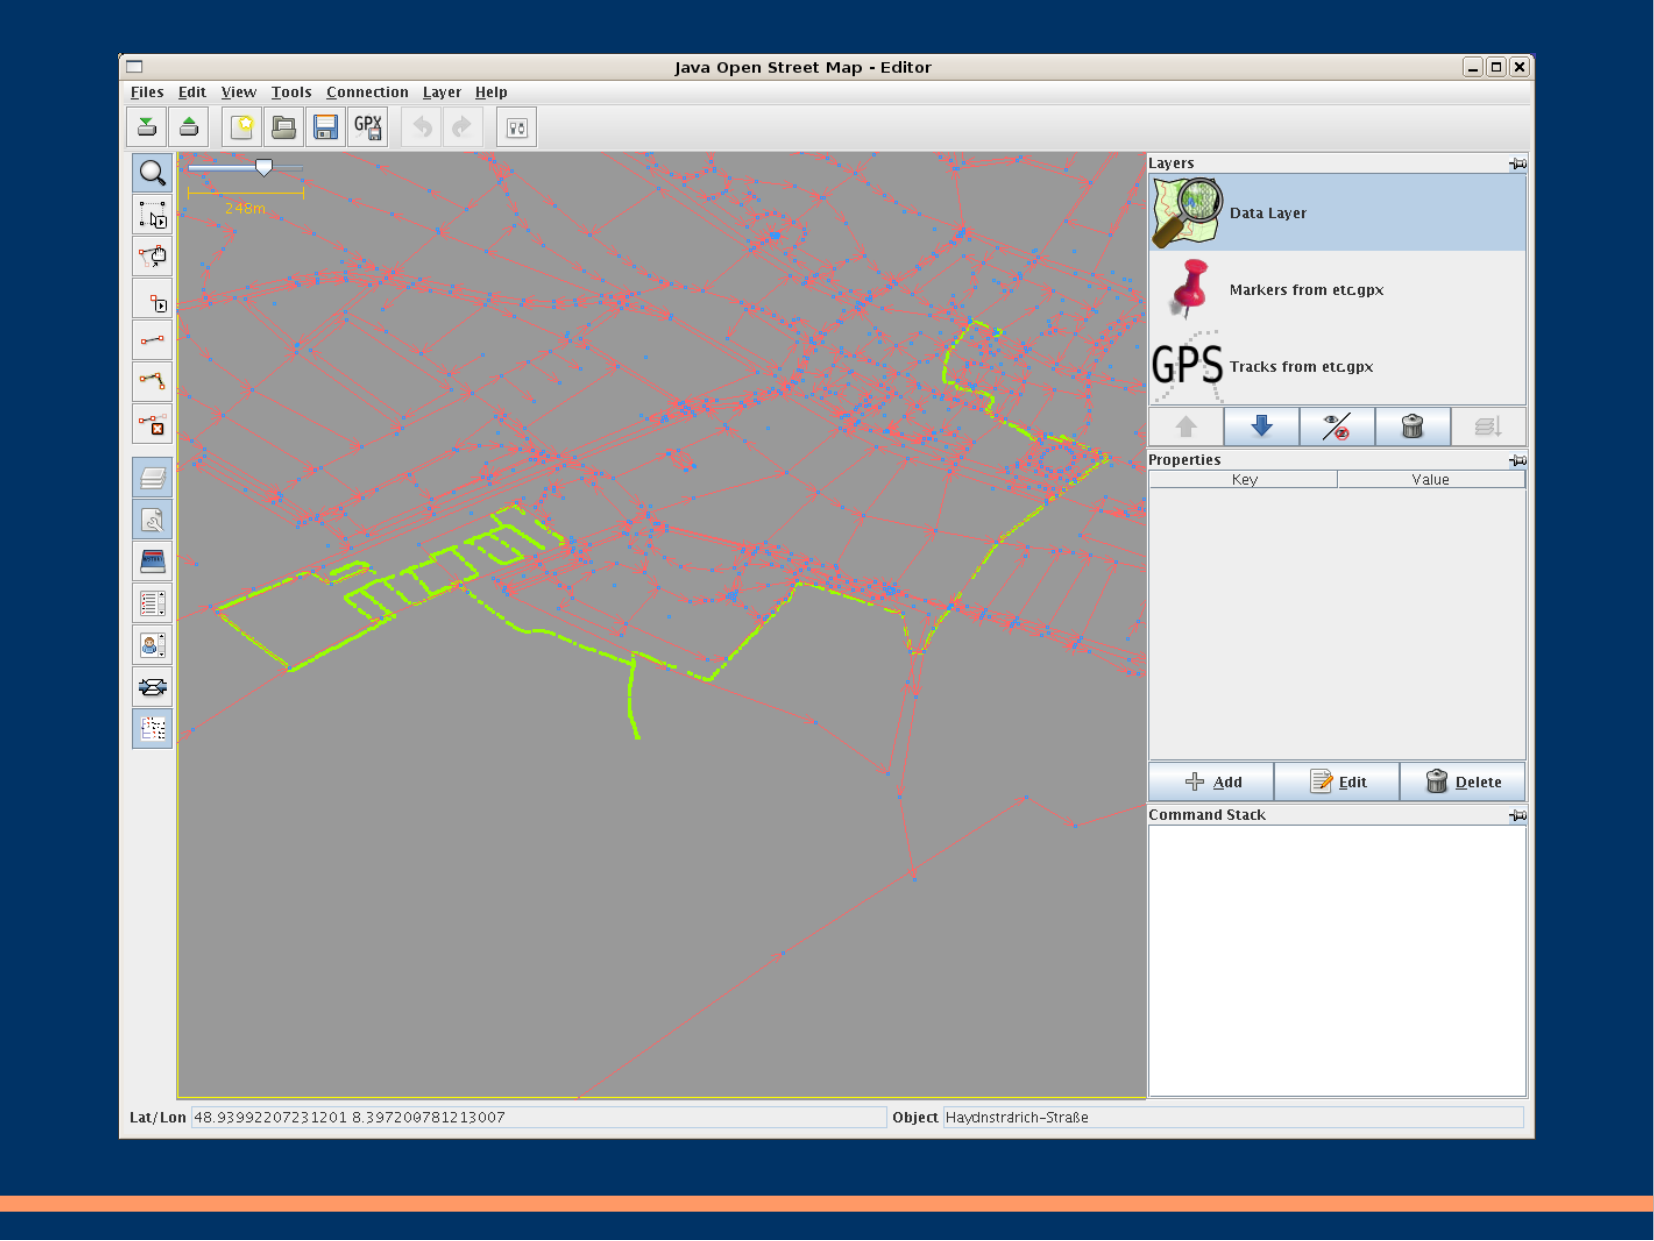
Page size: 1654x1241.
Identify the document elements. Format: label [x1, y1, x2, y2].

picture [118, 53, 1536, 1140]
